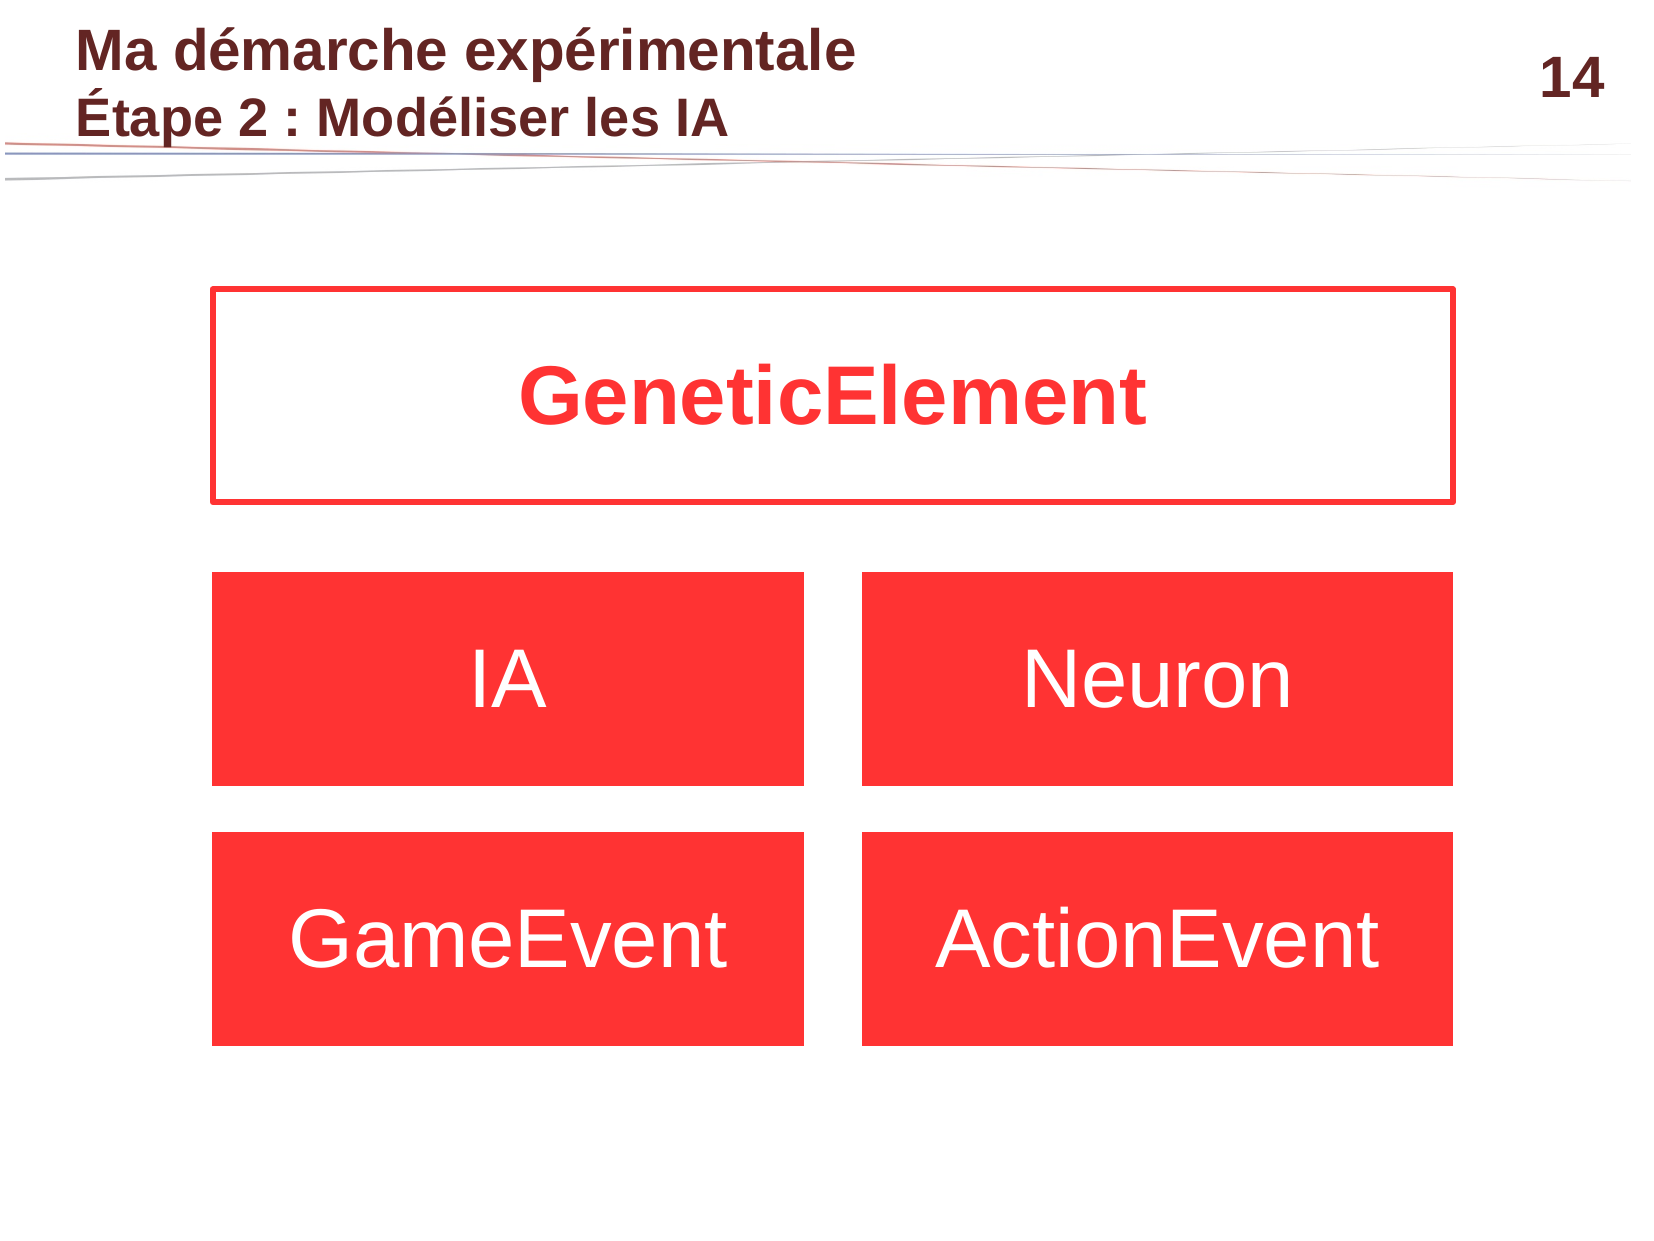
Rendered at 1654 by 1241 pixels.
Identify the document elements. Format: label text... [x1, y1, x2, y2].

text_box GeneticElement [212, 289, 1453, 502]
picture [5, 133, 1631, 208]
title 14 [1507, 15, 1638, 134]
text_box Neuron [862, 572, 1453, 786]
title Ma démarche expérimentale Étape 2 : Modéliser les IA [0, 11, 934, 130]
text_box IA [212, 572, 804, 786]
text_box ActionEvent [862, 832, 1453, 1046]
text_box GameEvent [212, 832, 804, 1046]
